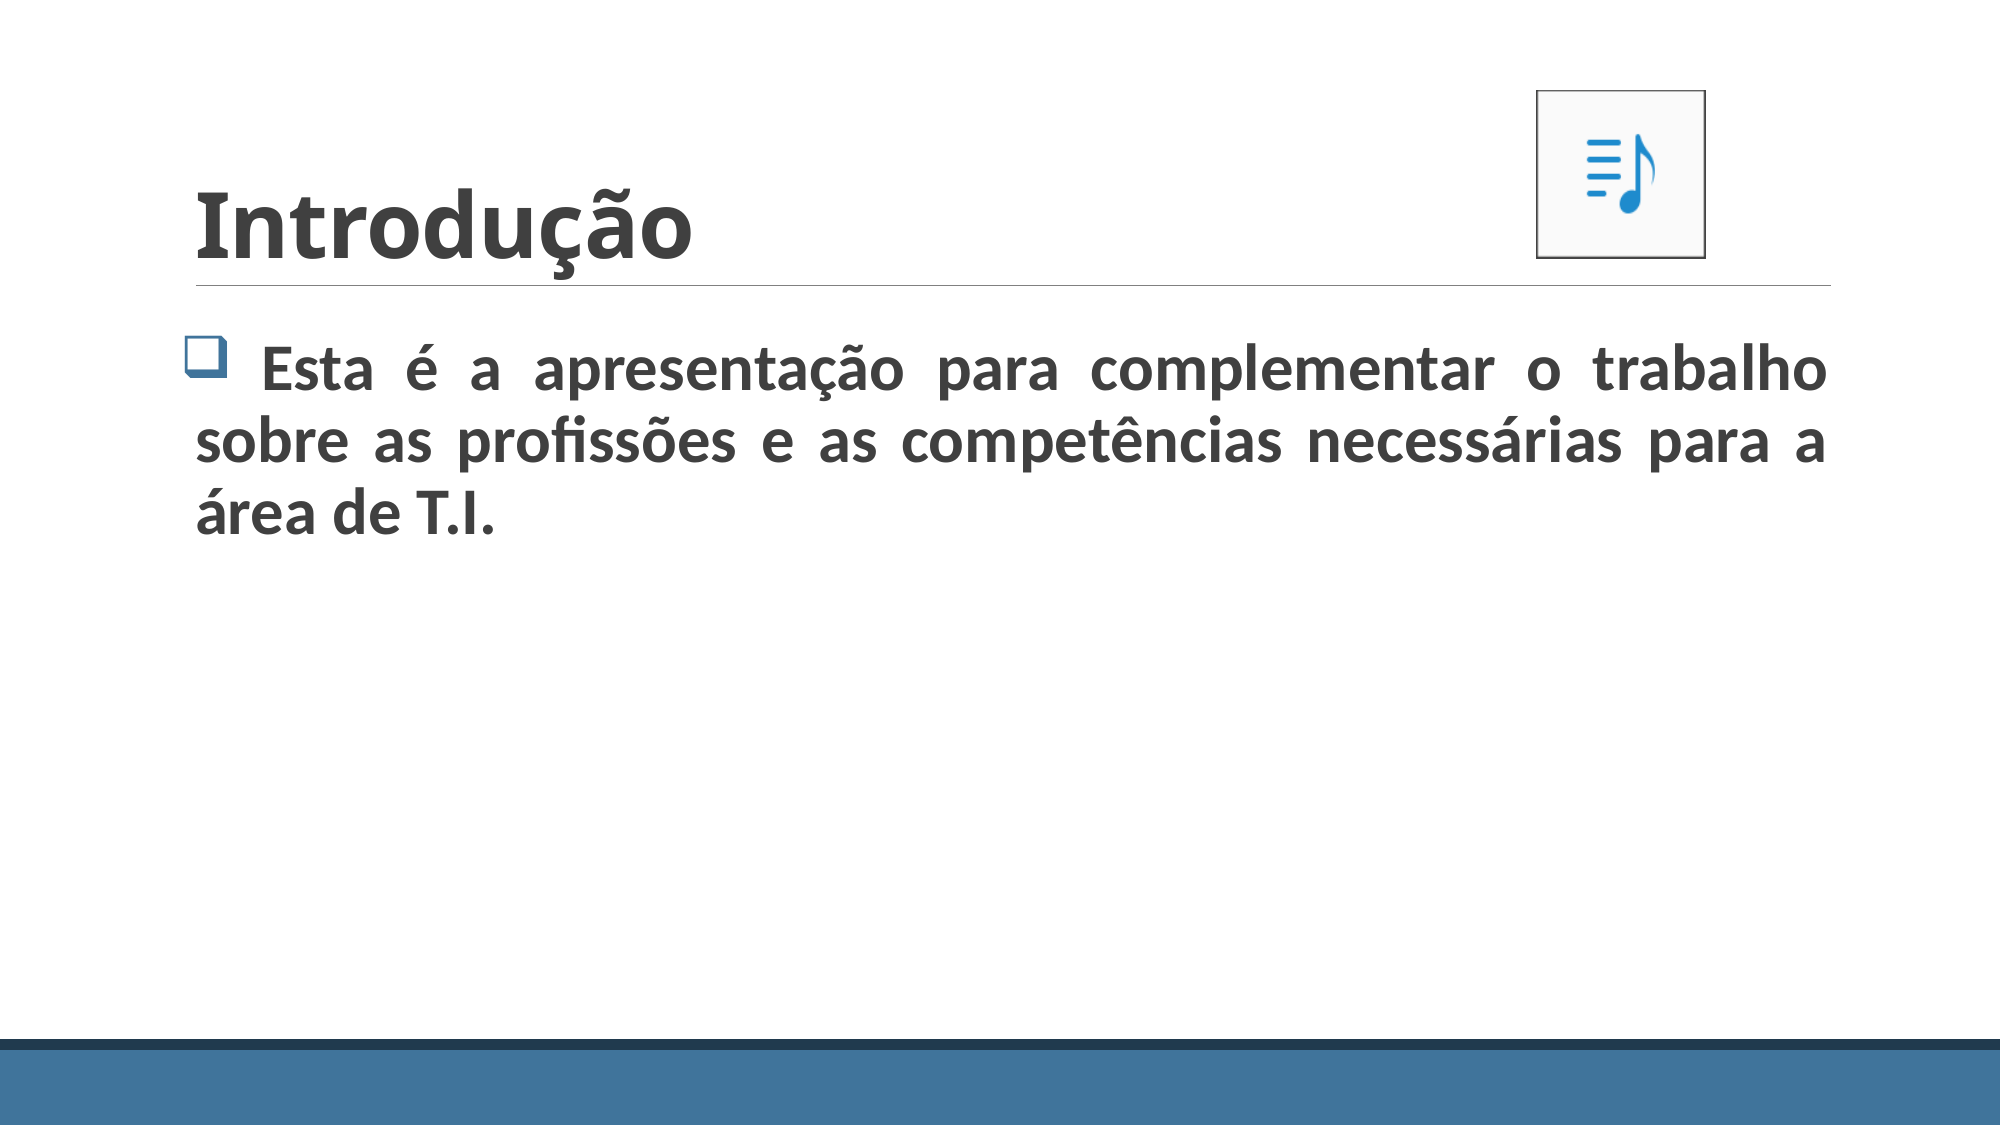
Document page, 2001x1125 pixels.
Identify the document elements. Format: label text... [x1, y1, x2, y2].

text_box [1535, 88, 1707, 260]
list Esta é a apresentação para complementar o trabalho sobre as profissões e as competências necessárias para a área de T.I. [180, 324, 1830, 1060]
title Introdução [180, 47, 1830, 285]
